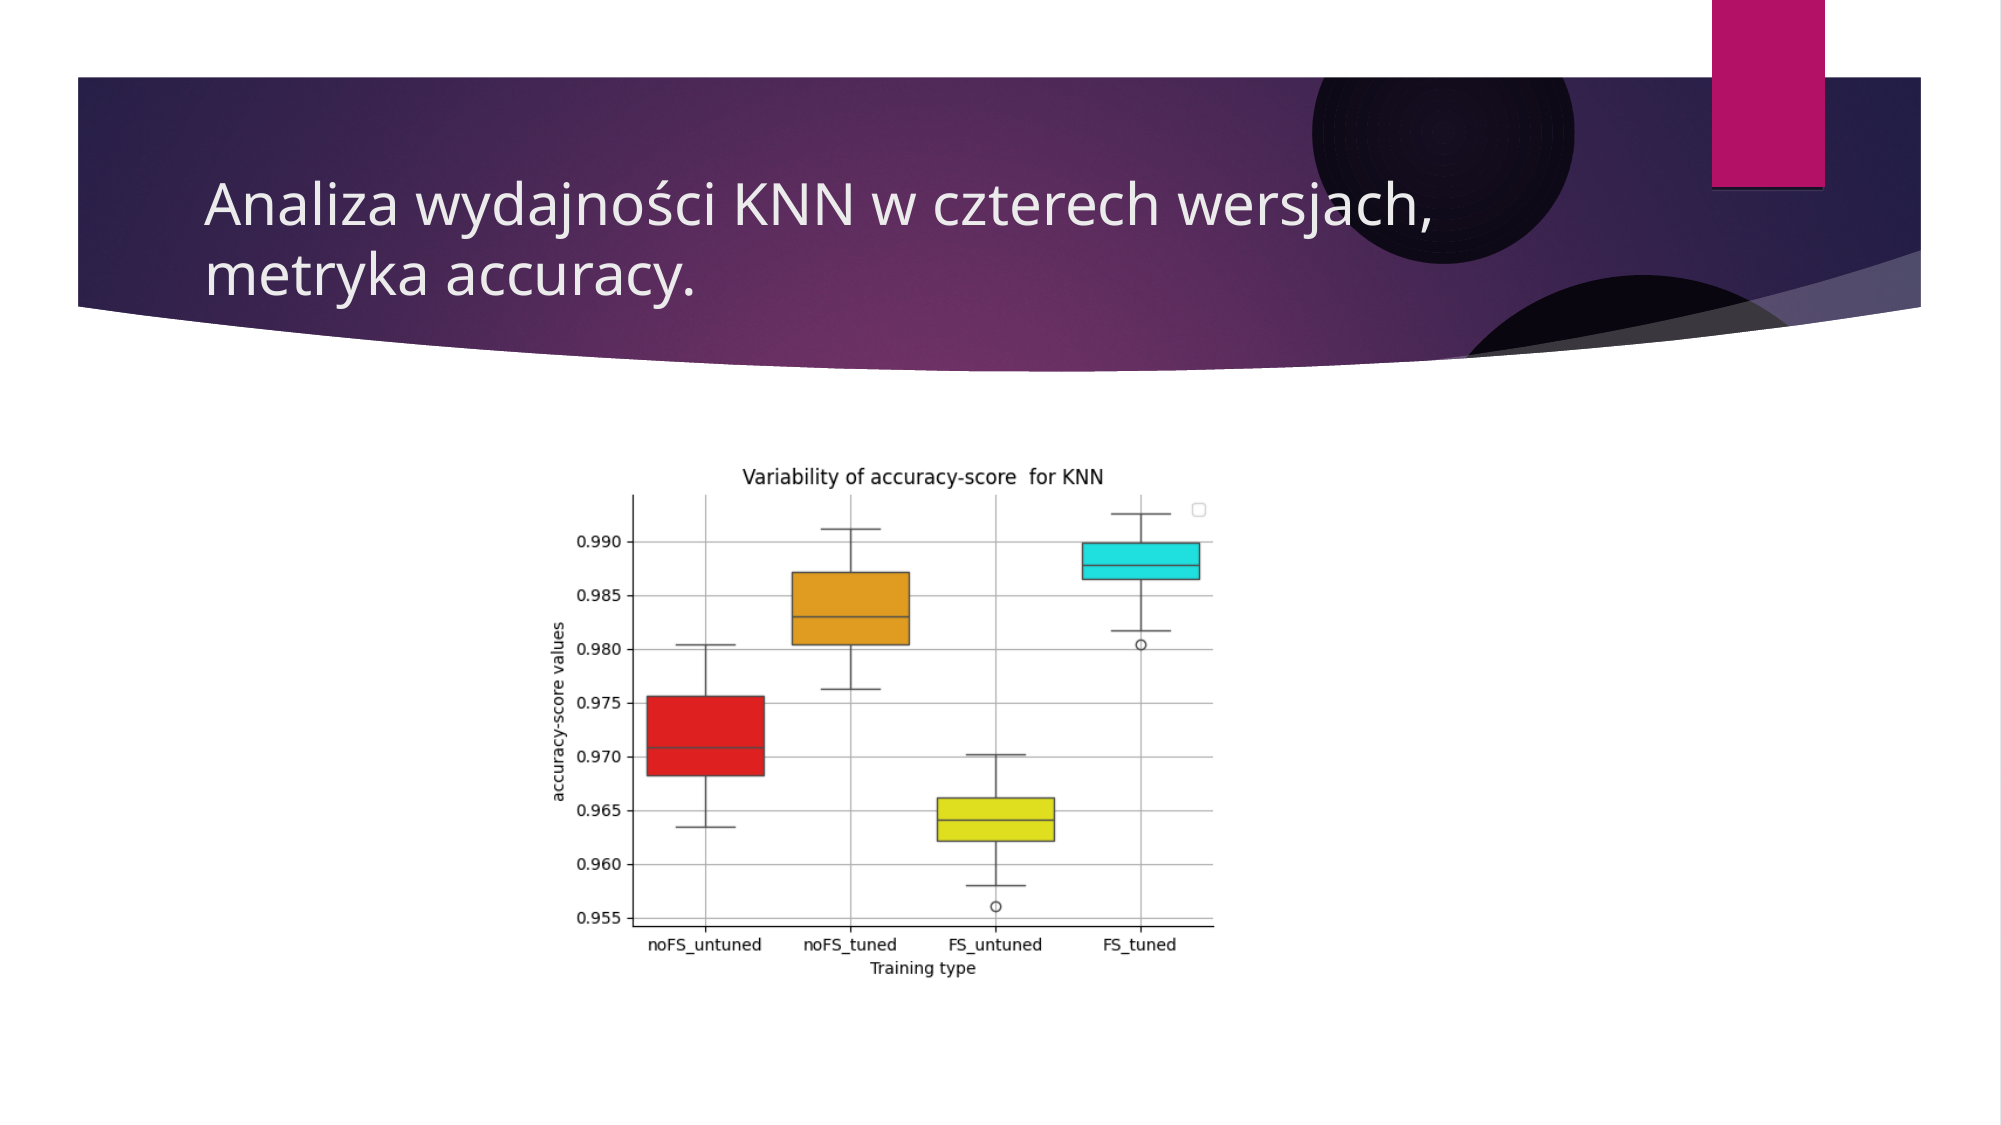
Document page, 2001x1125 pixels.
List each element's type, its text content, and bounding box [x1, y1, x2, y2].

title Analiza wydajności KNN w czterech wersjach, metryka accuracy. [189, 159, 1627, 276]
picture [539, 427, 1288, 988]
